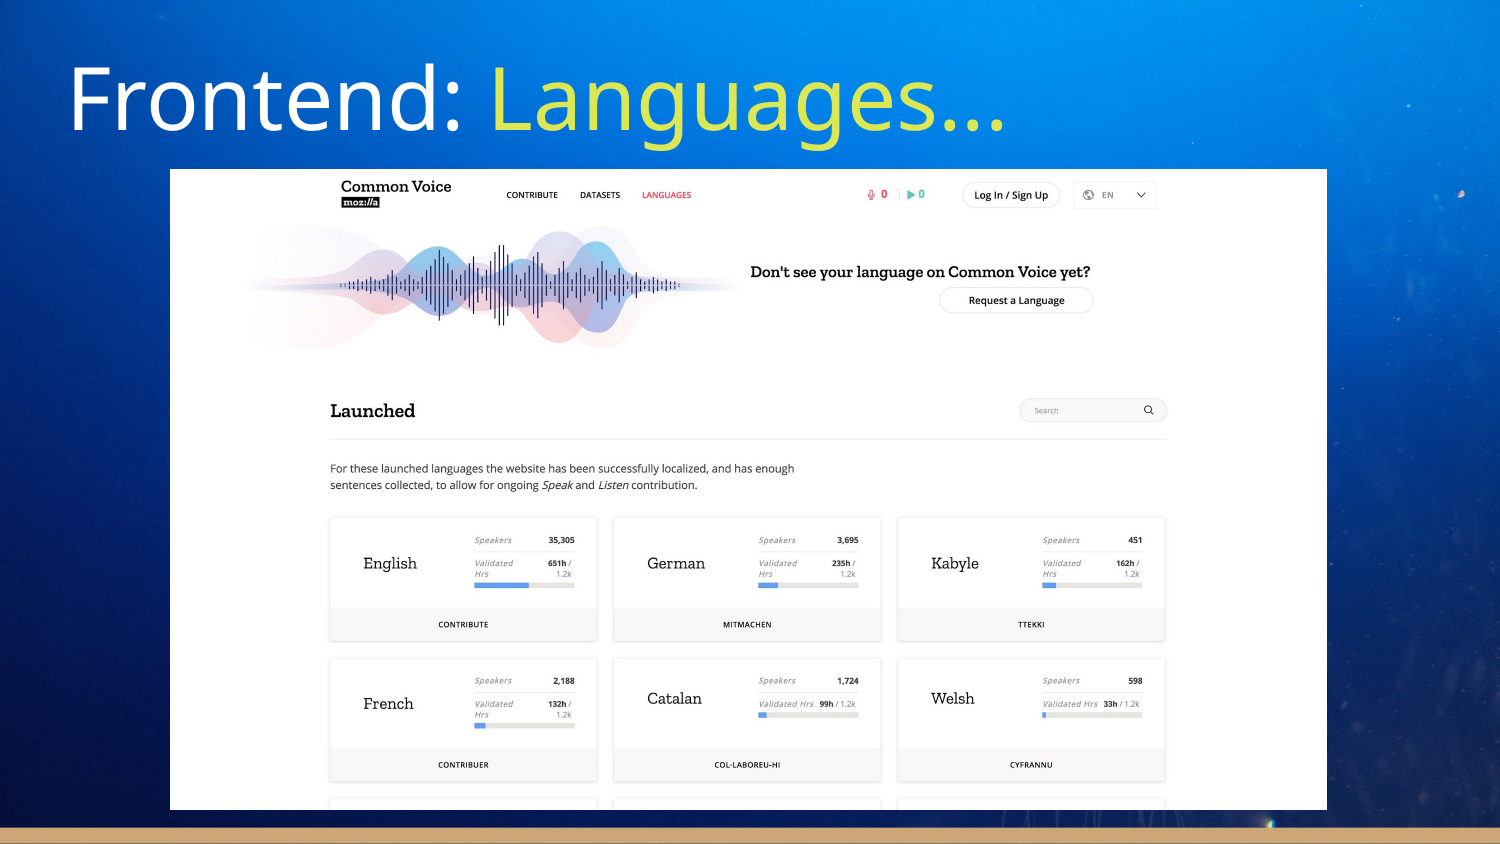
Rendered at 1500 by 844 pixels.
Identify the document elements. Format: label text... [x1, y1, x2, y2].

picture [0, 0, 1500, 827]
title Frontend: Languages... [51, 38, 1449, 154]
